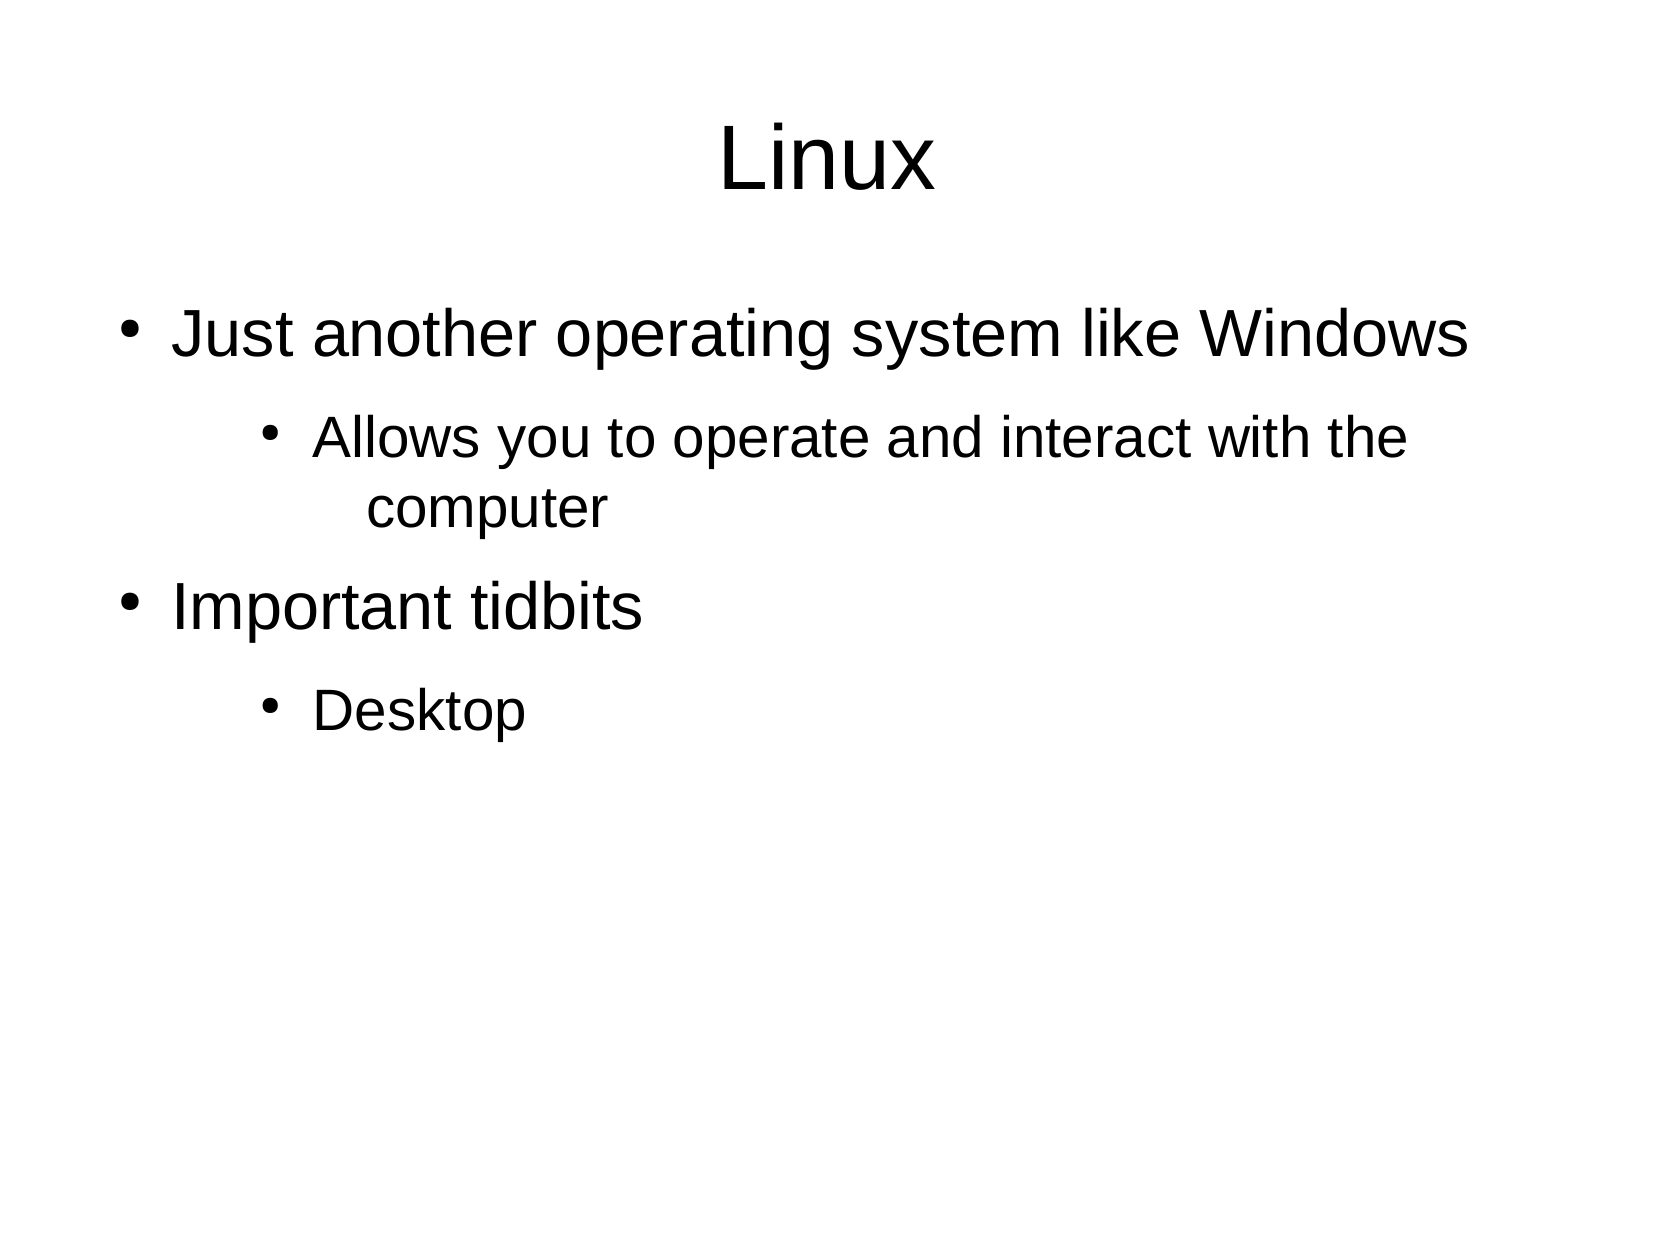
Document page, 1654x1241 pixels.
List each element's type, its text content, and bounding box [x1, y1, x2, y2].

list Just another operating system like Windows Allows you to operate and interact with the computer Important tidbits Desktop [82, 290, 1571, 1109]
title Linux [82, 49, 1571, 257]
